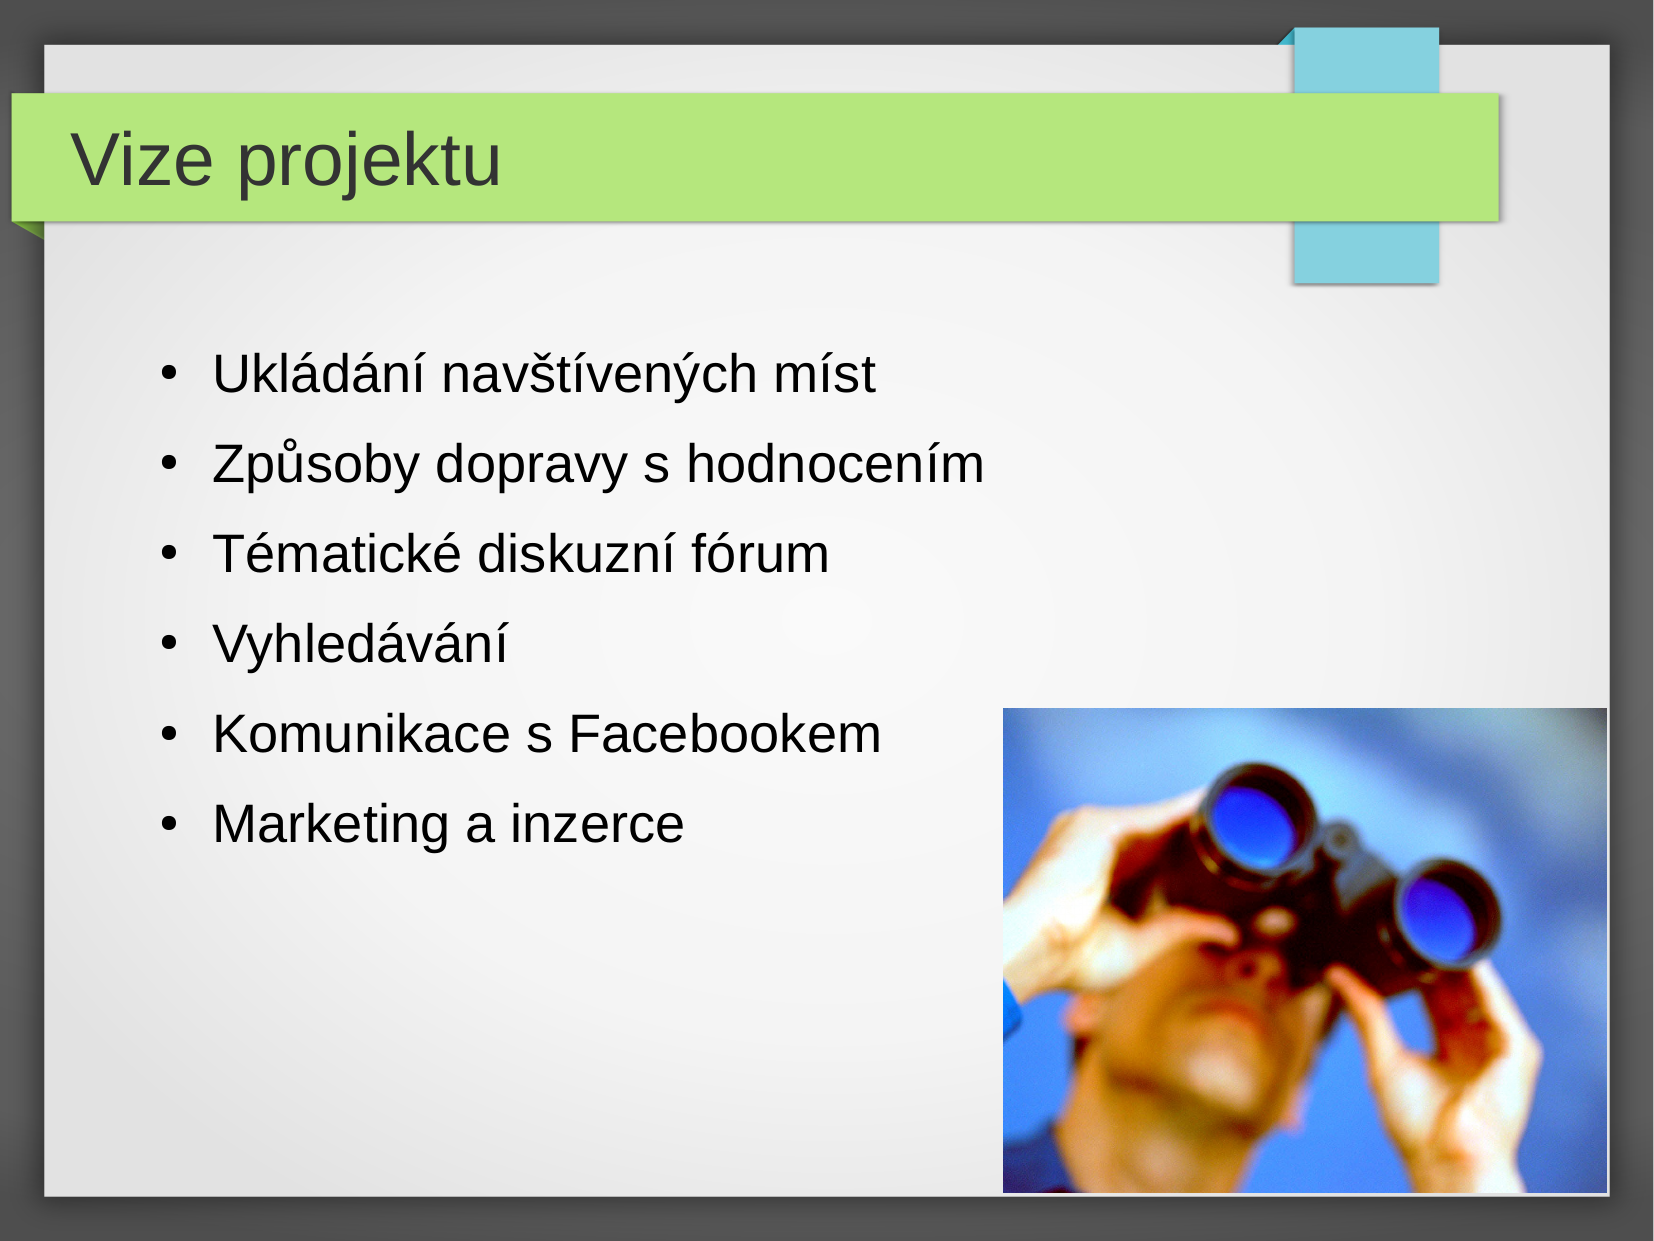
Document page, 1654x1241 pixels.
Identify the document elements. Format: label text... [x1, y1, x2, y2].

picture [0, 0, 1654, 1241]
list Ukládání navštívených míst Způsoby dopravy s hodnocením Tématické diskuzní fórum Vyhledávání Komunikace s Facebookem Marketing a inzerce [141, 343, 1205, 1063]
title Vize projektu [70, 106, 1229, 213]
